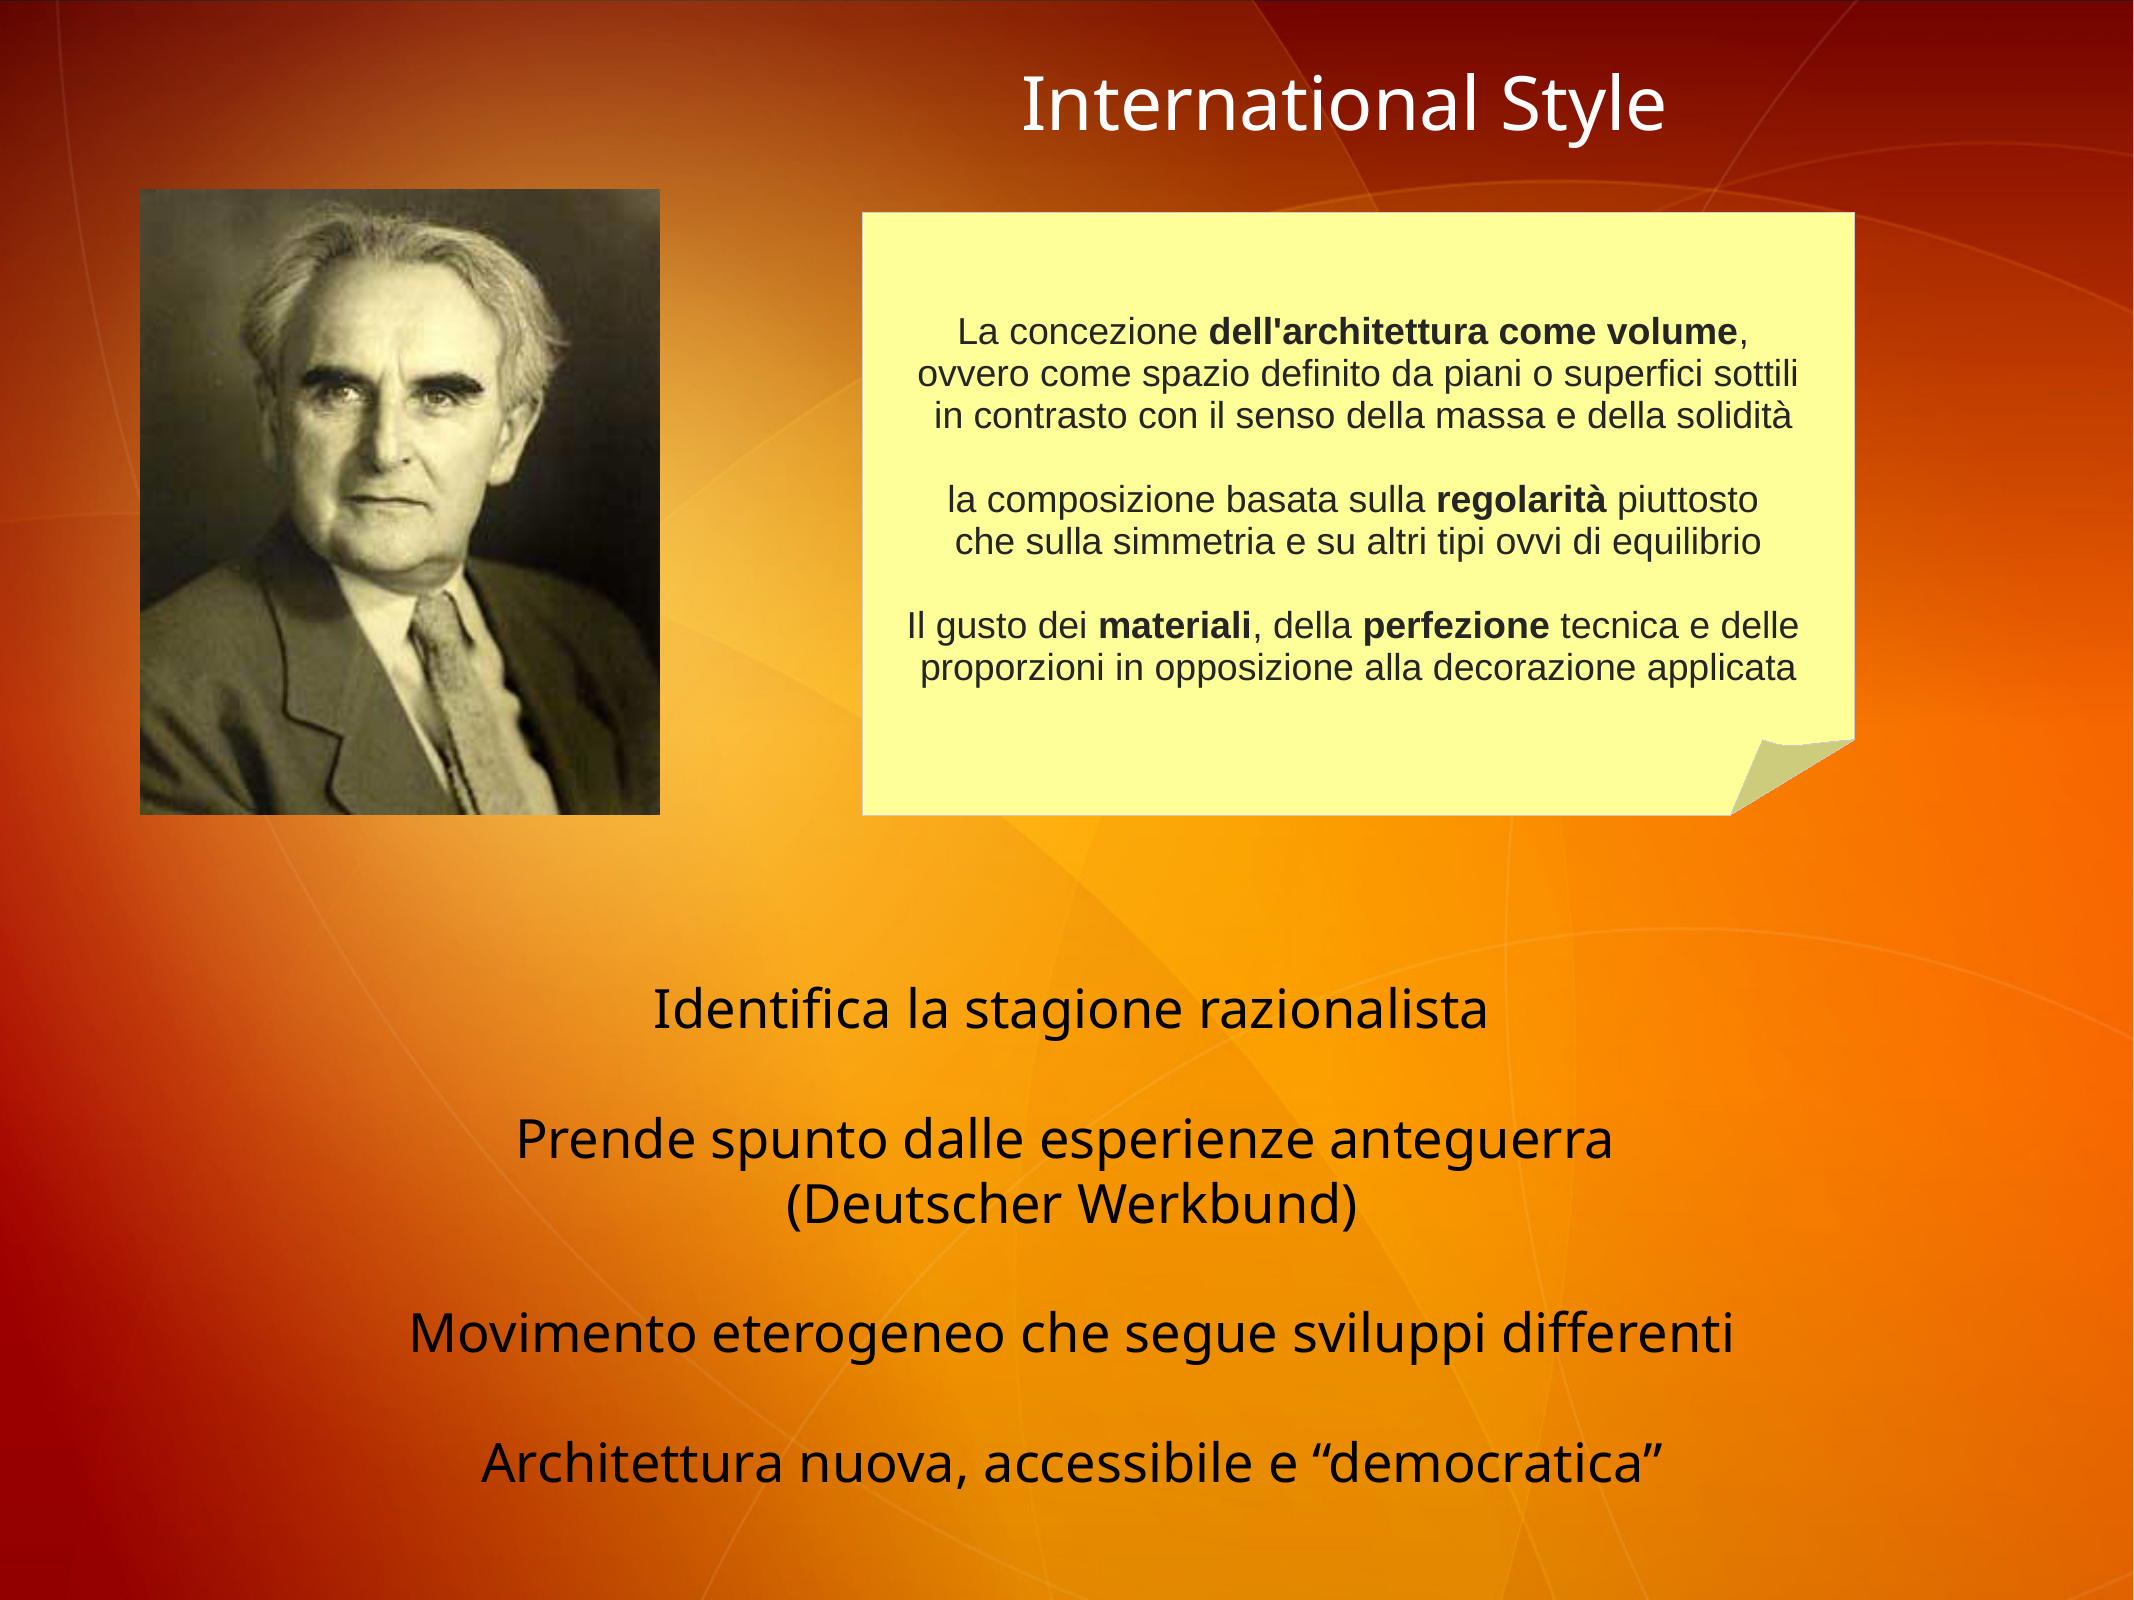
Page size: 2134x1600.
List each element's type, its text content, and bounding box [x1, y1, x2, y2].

text_box Identifica la stagione razionalista Prende spunto dalle esperienze anteguerra (Deutscher Werkbund) Movimento eterogeneo che segue sviluppi differenti Architettura nuova, accessibile e “democratica” [373, 965, 1772, 1503]
text_box International Style [1013, 47, 1677, 154]
picture [0, 0, 2134, 1600]
text_box La concezione dell'architettura come volume, ovvero come spazio definito da piani o superfici sottili in contrasto con il senso della massa e della solidità la composizione basata sulla regolarità piuttosto che sulla simmetria e su altri tipi ovvi di equilibrio Il gusto dei materiali, della perfezione tecnica e delle proporzioni in opposizione alla decorazione applicata [862, 212, 1855, 816]
